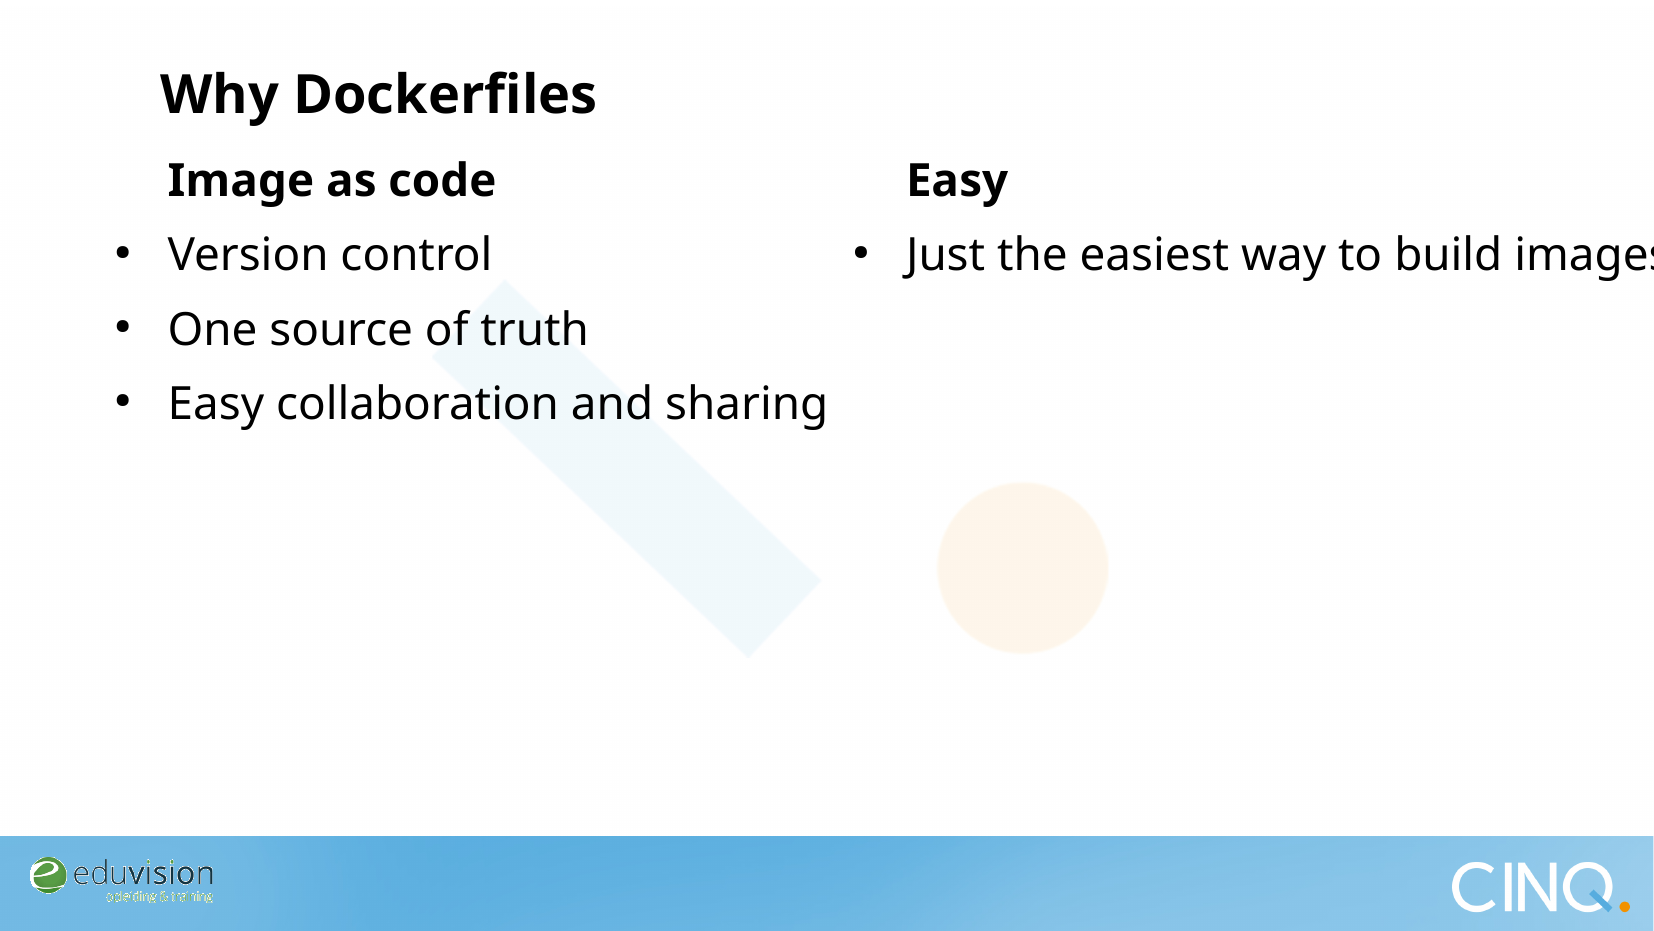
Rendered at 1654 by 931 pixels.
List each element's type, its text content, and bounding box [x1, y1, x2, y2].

list Why Dockerfiles [81, 59, 1625, 105]
list Image as code Version control One source of truth Easy collaboration and sharing [88, 148, 1004, 680]
picture [0, 6, 1654, 931]
list Easy Just the easiest way to build images [826, 148, 1654, 533]
